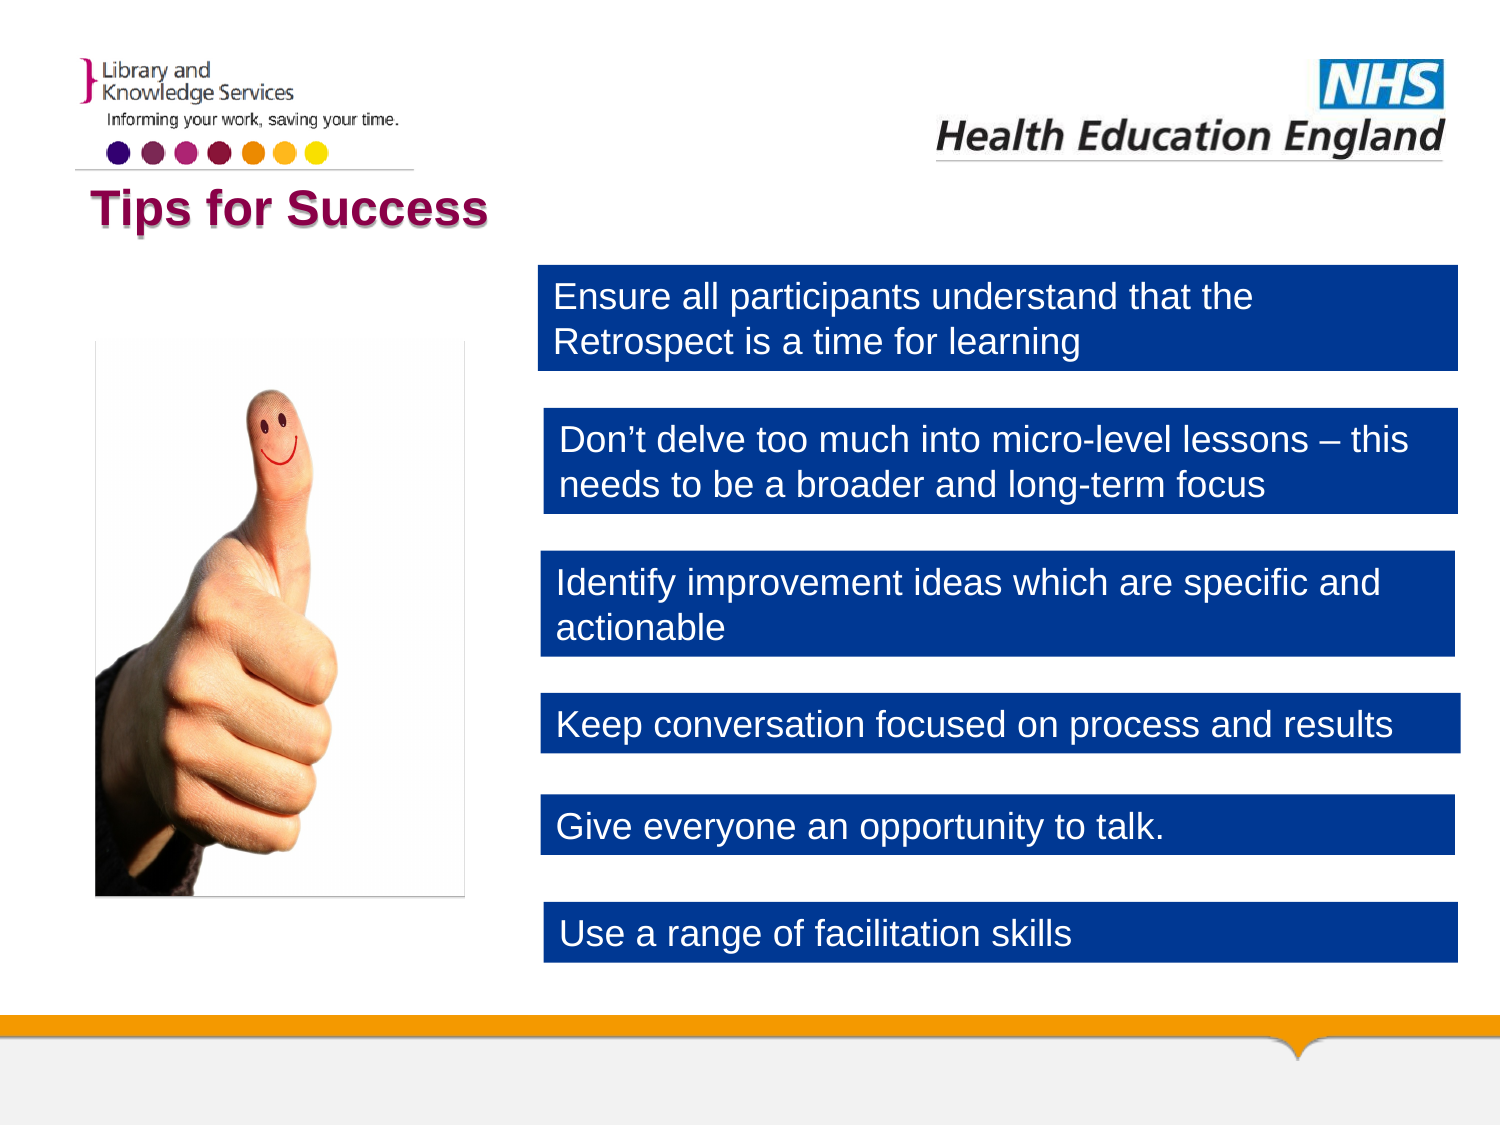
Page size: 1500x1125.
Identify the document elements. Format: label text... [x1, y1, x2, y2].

title Tips for Success [95, 172, 1371, 284]
text_box Keep conversation focused on process and results [540, 692, 1461, 754]
text_box Ensure all participants understand that the Retrospect is a time for learning [537, 264, 1458, 371]
text_box Identify improvement ideas which are specific and actionable [540, 550, 1455, 657]
text_box Use a range of facilitation skills [543, 901, 1458, 963]
text_box Give everyone an opportunity to talk. [540, 794, 1455, 855]
picture [75, 54, 416, 169]
picture [95, 338, 465, 896]
text_box Don’t delve too much into micro-level lessons – this needs to be a broader and long-term focus [543, 407, 1458, 514]
